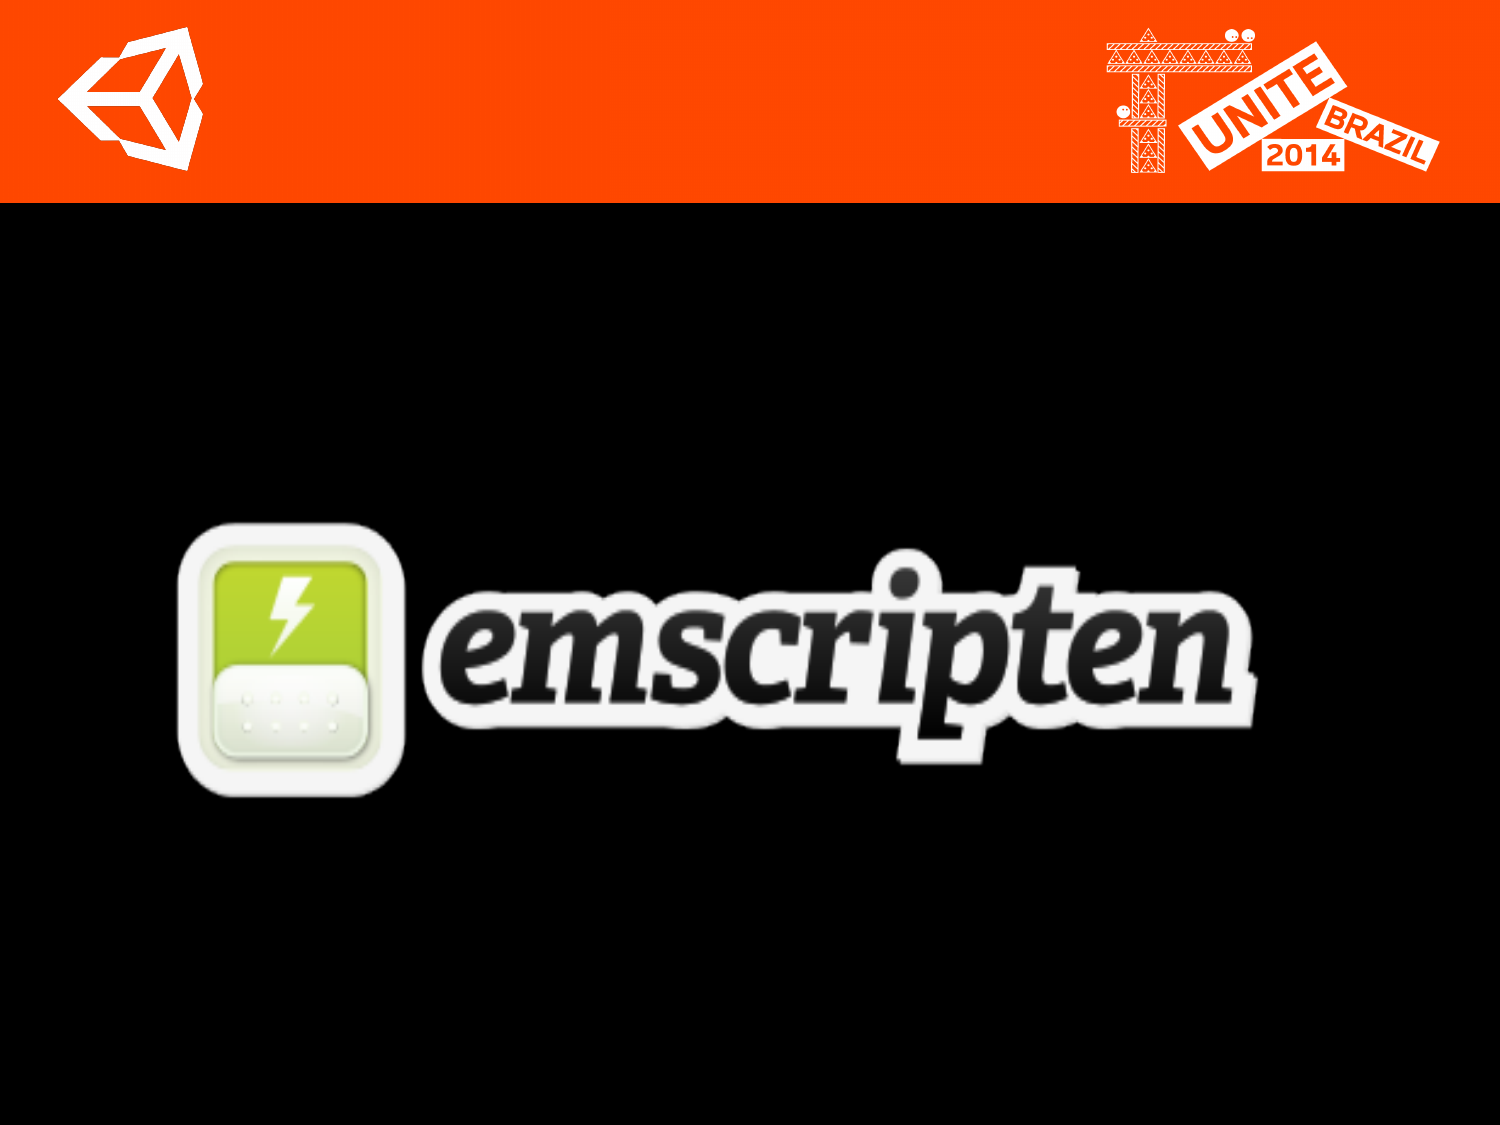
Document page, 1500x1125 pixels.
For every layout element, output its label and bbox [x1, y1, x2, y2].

picture [56, 26, 203, 171]
picture [0, 254, 1500, 1066]
